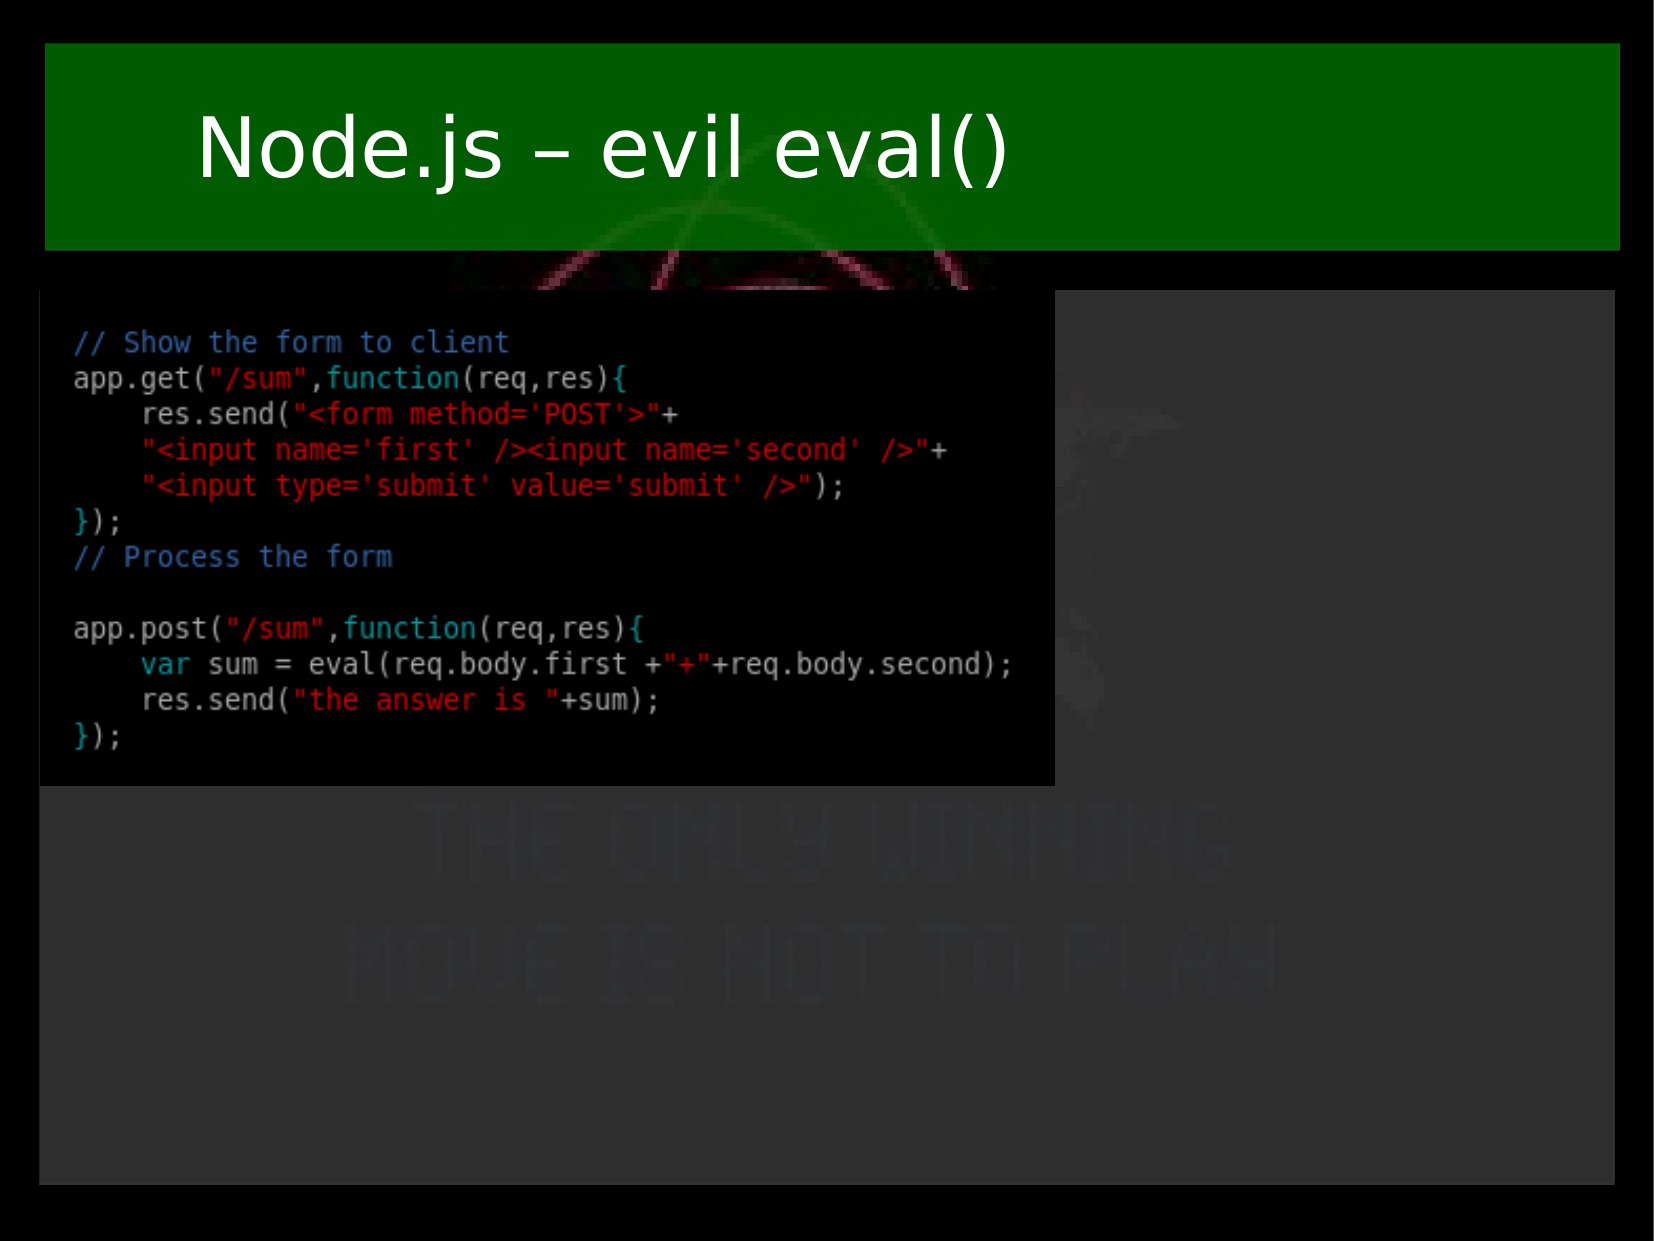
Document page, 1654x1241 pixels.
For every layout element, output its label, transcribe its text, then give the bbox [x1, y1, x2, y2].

picture [0, 0, 1654, 1241]
text_box [39, 290, 1615, 1185]
title Node.js – evil eval() [45, 43, 1621, 251]
